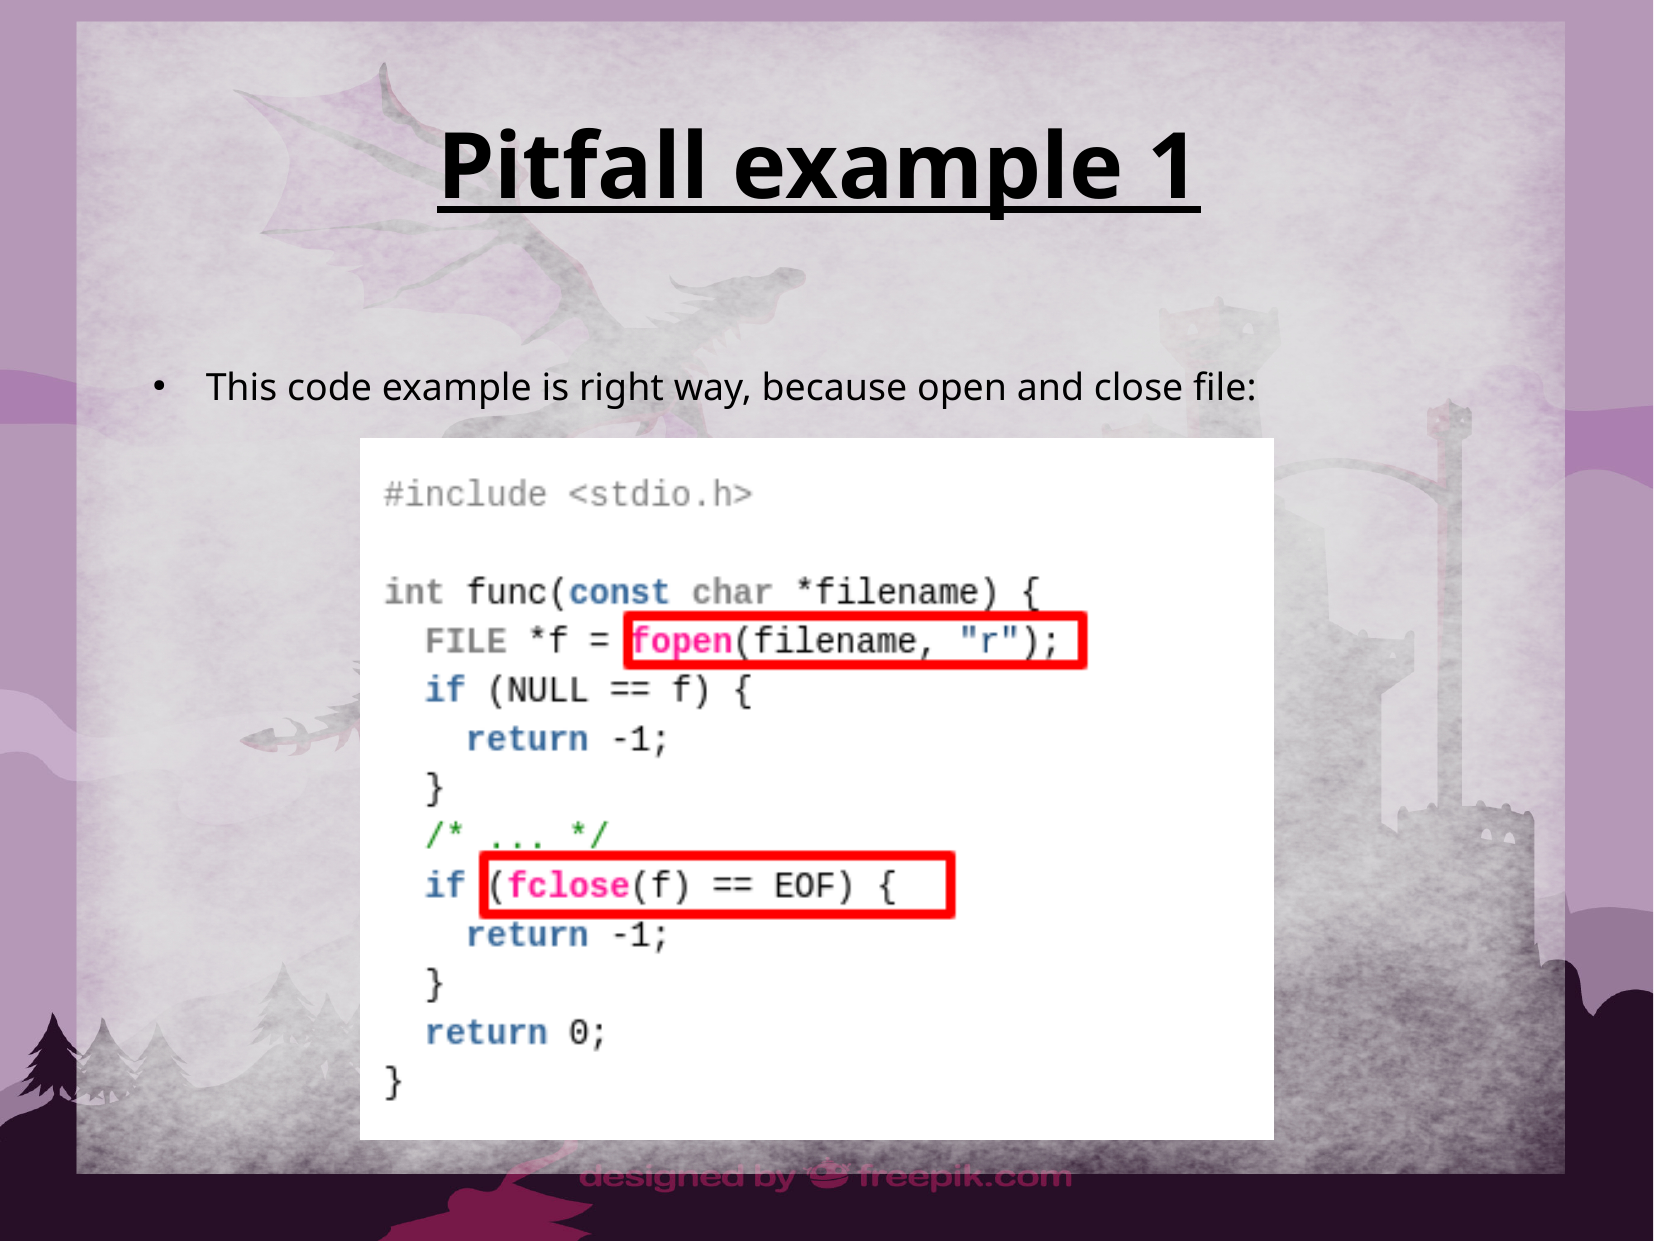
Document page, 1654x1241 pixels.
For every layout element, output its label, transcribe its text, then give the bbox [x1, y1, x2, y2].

title Pitfall example 1 [75, 60, 1563, 268]
picture [0, 0, 1654, 1241]
list This code example is right way, because open and close file: [135, 360, 1515, 1081]
